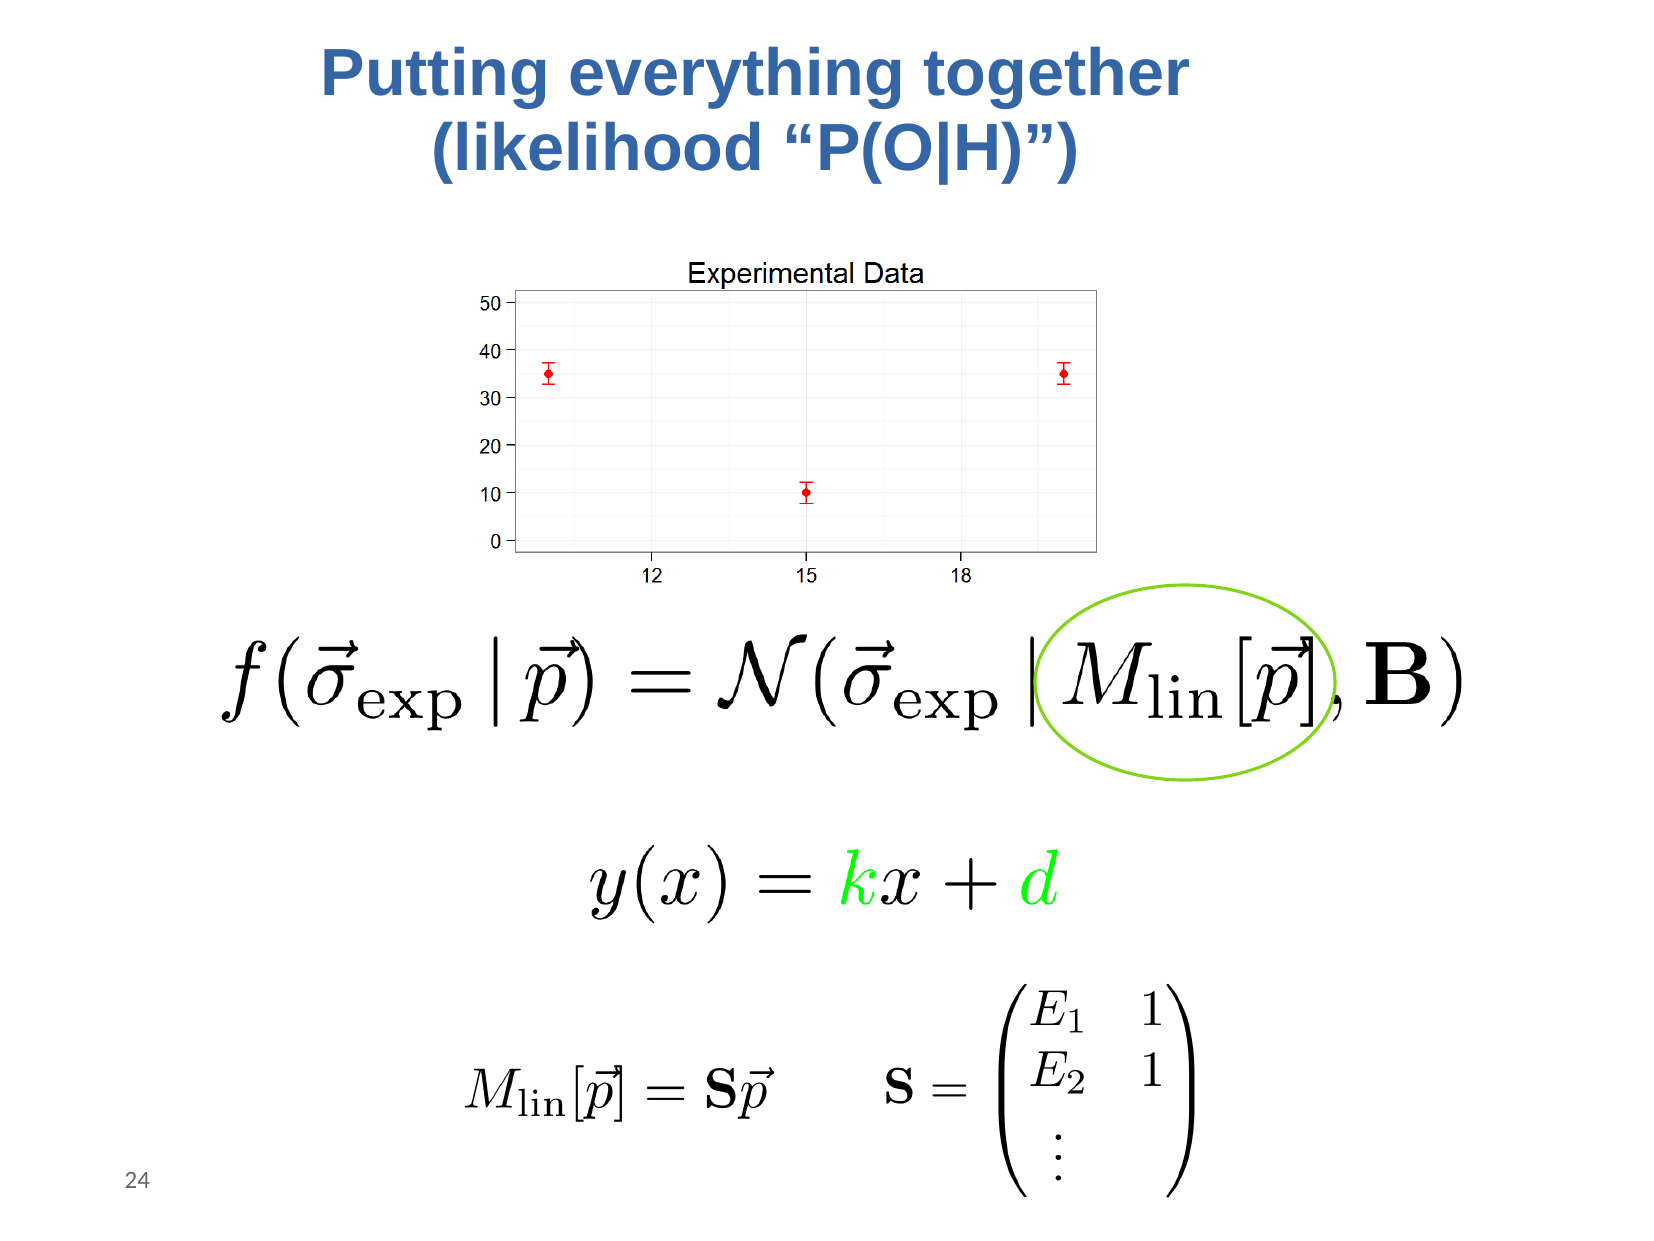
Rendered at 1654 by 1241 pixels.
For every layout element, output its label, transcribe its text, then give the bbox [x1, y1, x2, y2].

picture [210, 224, 1126, 738]
picture [461, 1057, 777, 1125]
picture [1312, 629, 1467, 738]
picture [882, 979, 1201, 1201]
picture [1037, 595, 1333, 738]
picture [581, 839, 1066, 924]
title Putting everything together (likelihood “P(O|H)”) [147, 5, 1365, 213]
